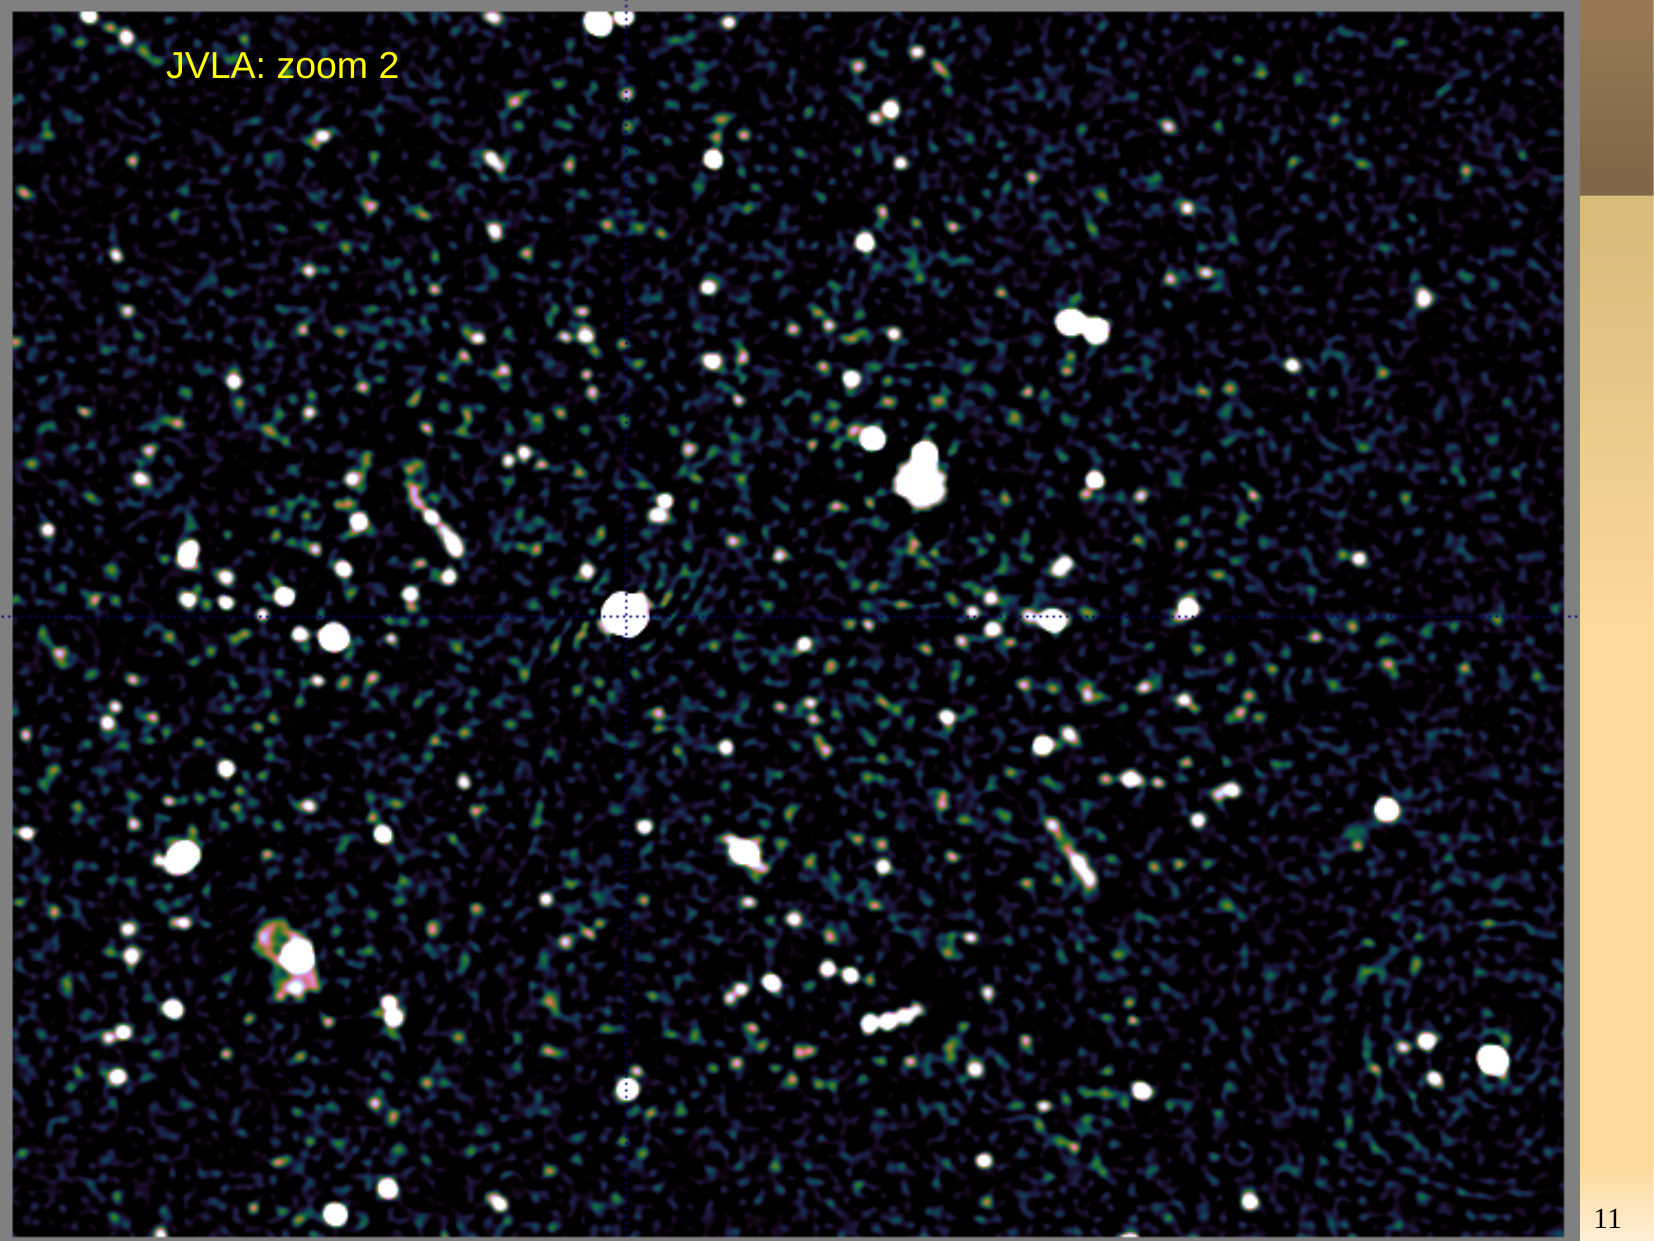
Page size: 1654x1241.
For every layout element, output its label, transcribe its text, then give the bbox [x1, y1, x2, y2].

picture [0, 0, 1654, 1241]
text_box JVLA: zoom 2 [151, 36, 857, 94]
